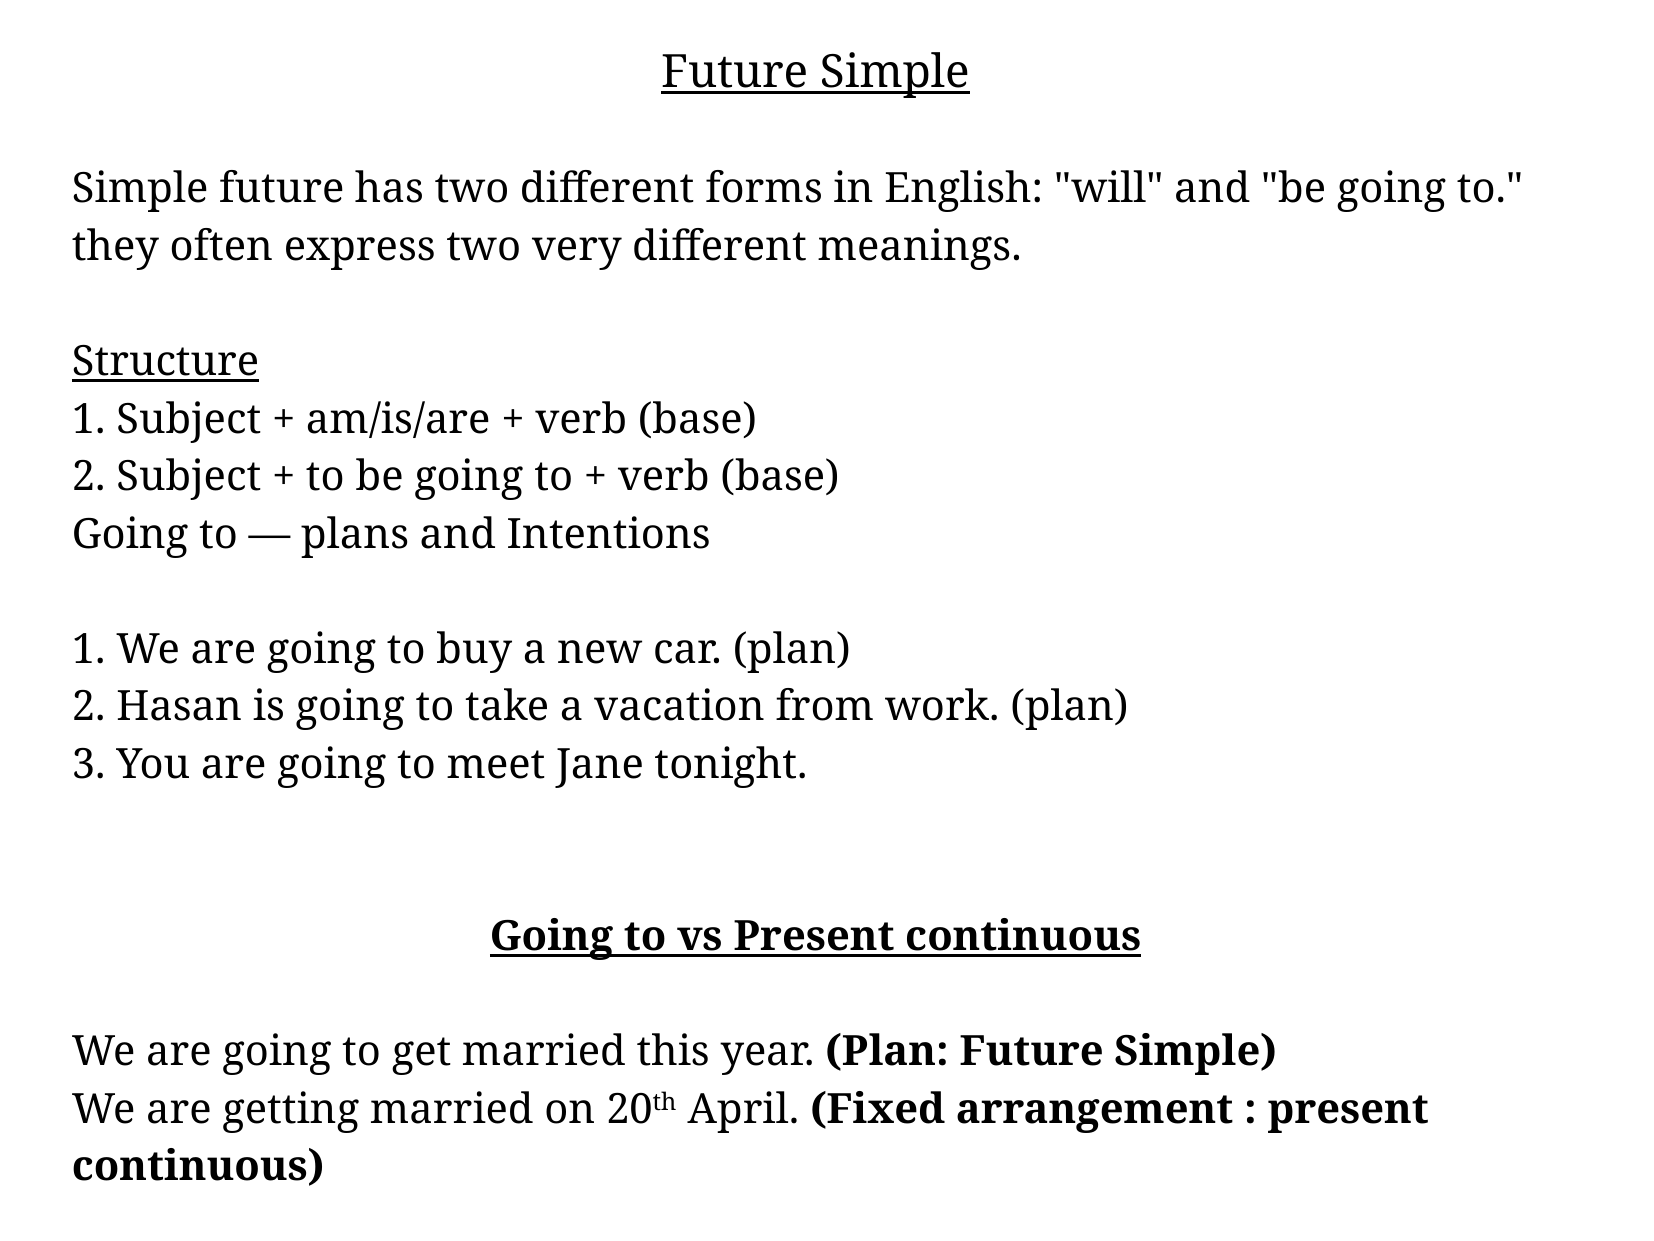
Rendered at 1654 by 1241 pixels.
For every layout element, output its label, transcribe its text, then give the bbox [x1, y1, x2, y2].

text_box Future Simple Simple future has two different forms in English: "will" and "be going to." they often express two very different meanings. Structure 1. Subject + am/is/are + verb (base) 2. Subject + to be going to + verb (base) Going to — plans and Intentions 1. We are going to buy a new car. (plan) 2. Hasan is going to take a vacation from work. (plan) 3. You are going to meet Jane tonight. Going to vs Present continuous We are going to get married this year. (Plan: Future Simple) We are getting married on 20th April. (Fixed arrangement : present continuous) [71, 31, 1560, 1140]
